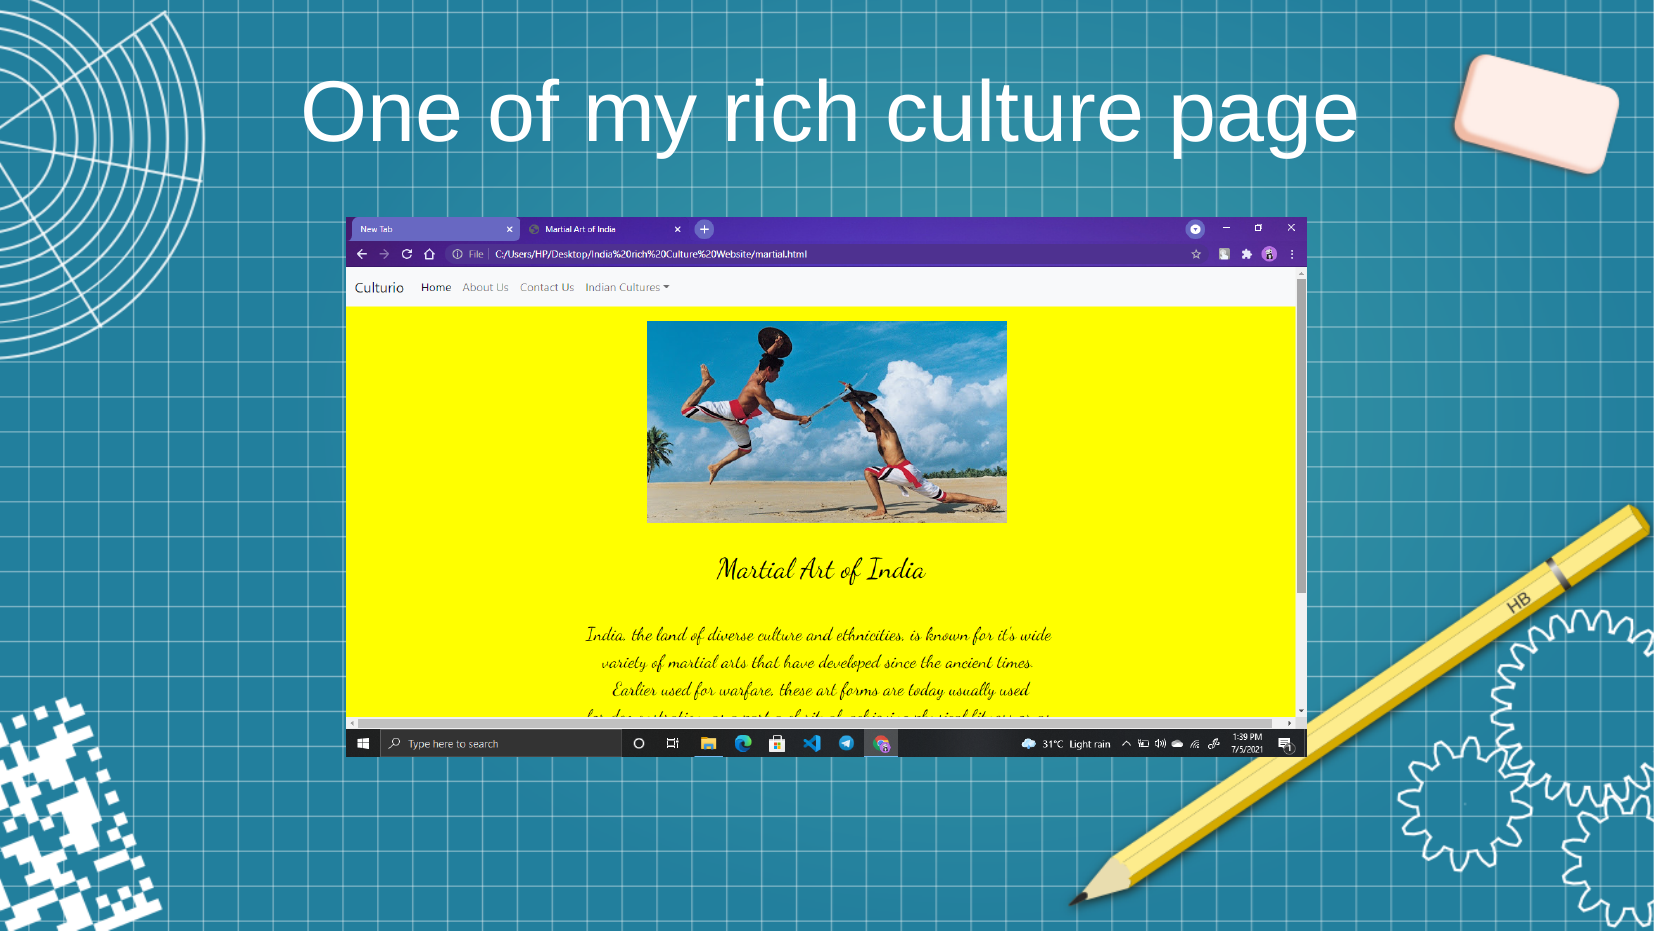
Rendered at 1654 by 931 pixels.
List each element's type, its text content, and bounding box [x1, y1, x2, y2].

title One of my rich culture page [86, 5, 1576, 218]
picture [0, 0, 1654, 931]
